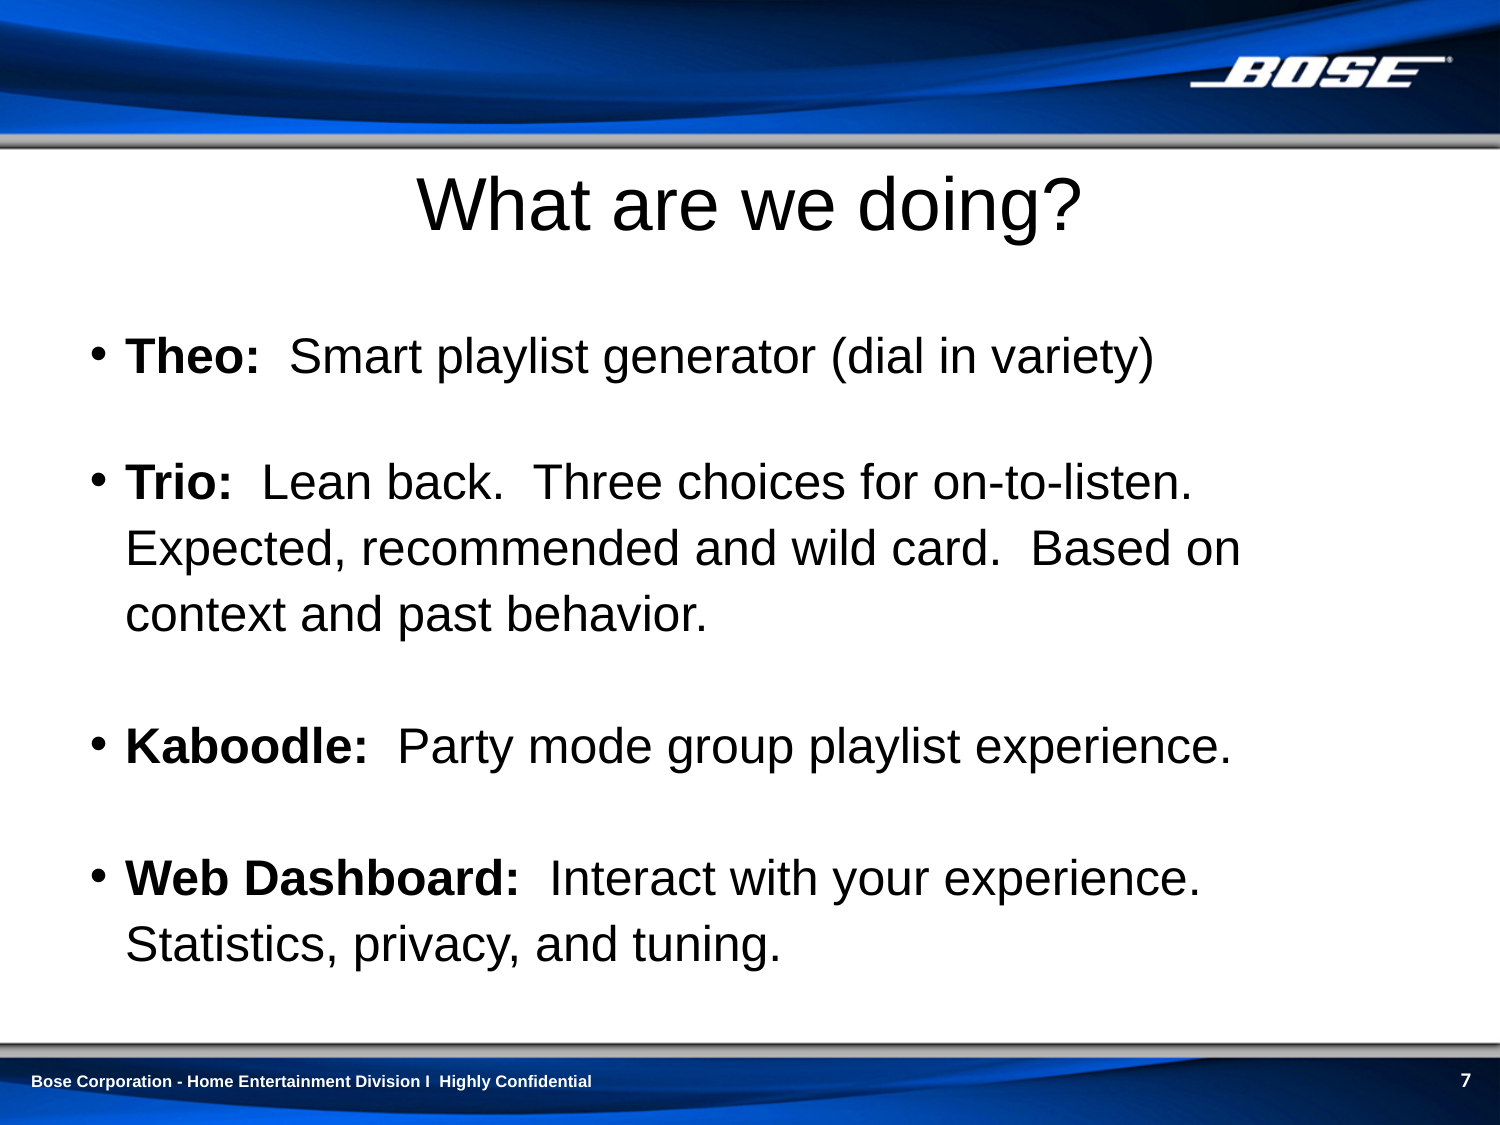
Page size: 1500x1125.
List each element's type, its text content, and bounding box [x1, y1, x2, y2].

picture [0, 0, 1500, 1125]
text_box Theo: Smart playlist generator (dial in variety) Trio: Lean back. Three choices for on-to-listen. Expected, recommended and wild card. Based on context and past behavior. Kaboodle: Party mode group playlist experience. Web Dashboard: Interact with your experience. Statistics, privacy, and tuning. [74, 310, 1425, 938]
text_box What are we doing? [74, 120, 1425, 280]
